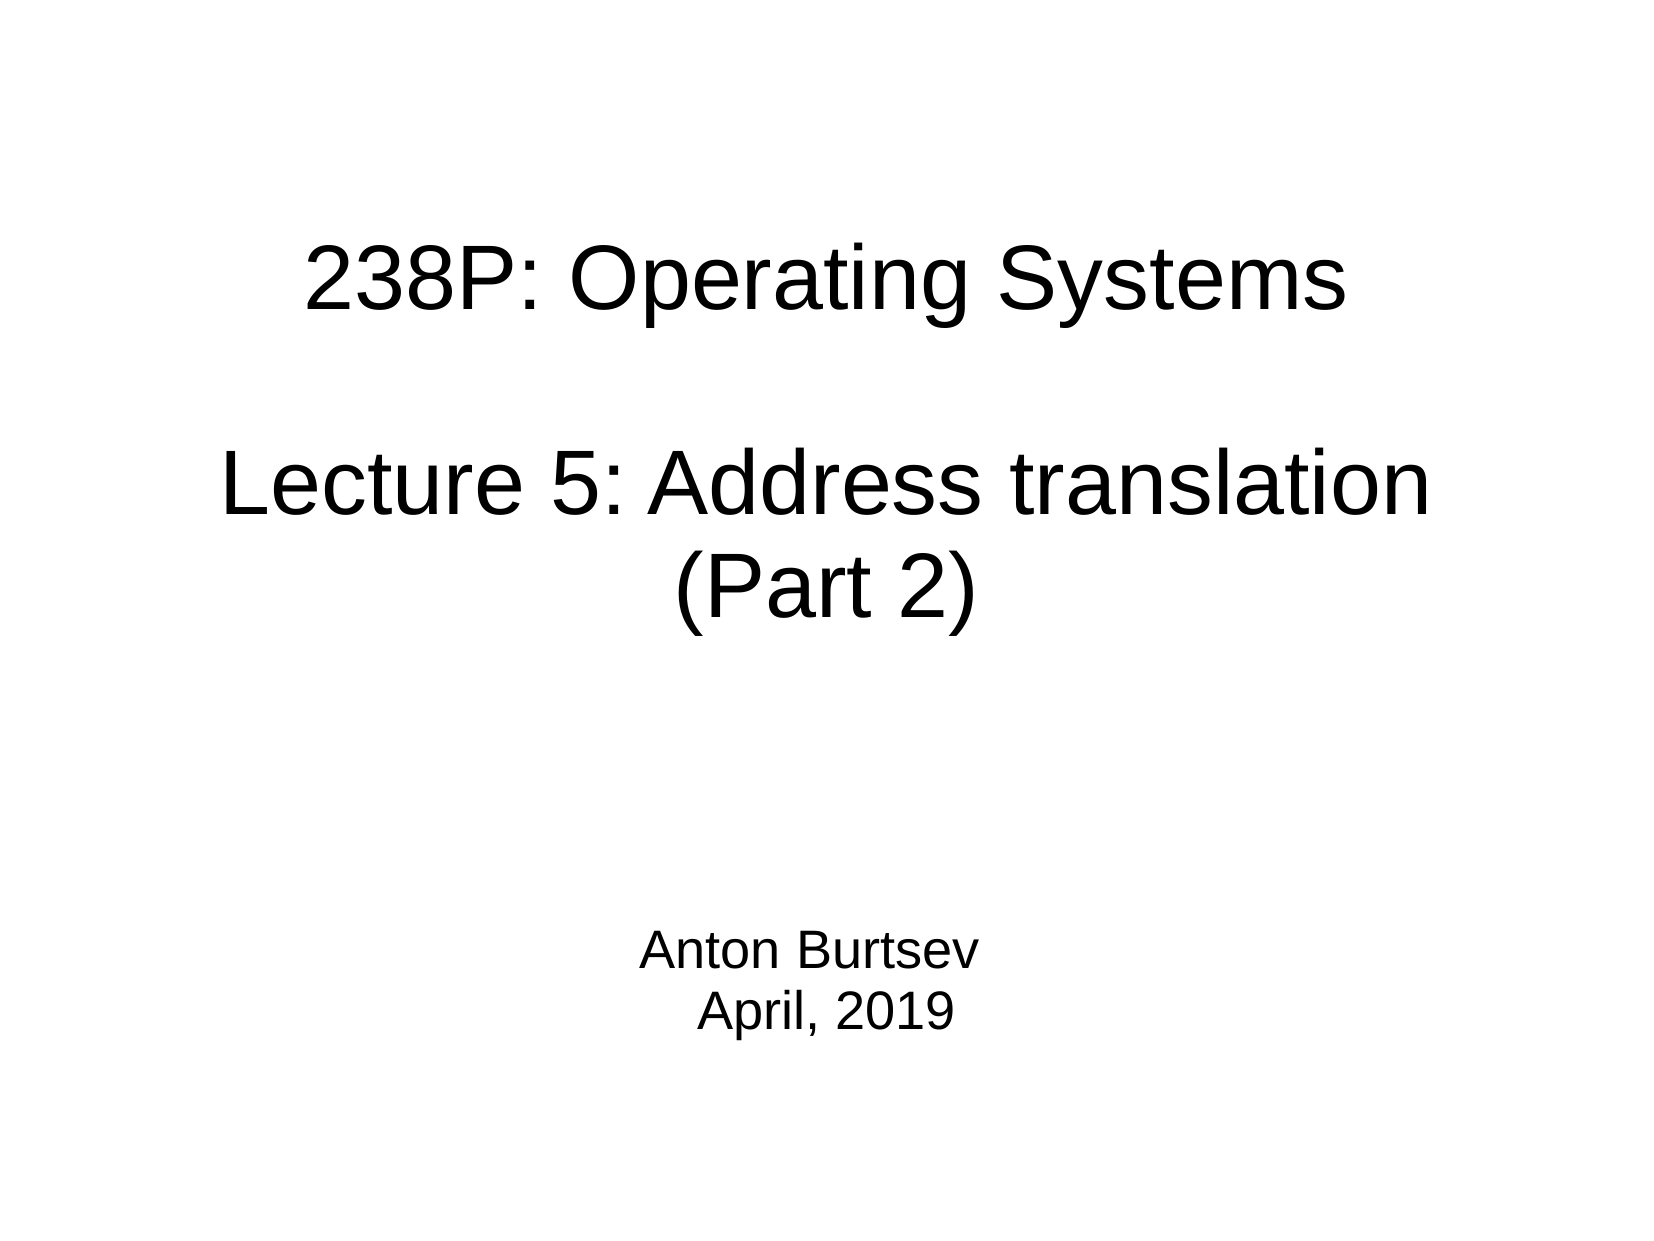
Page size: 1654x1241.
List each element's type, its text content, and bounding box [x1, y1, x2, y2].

title 238P: Operating Systems Lecture 5: Address translation (Part 2) [82, 113, 1571, 637]
subtitle Anton Burtsev April, 2019 [82, 637, 1571, 1109]
